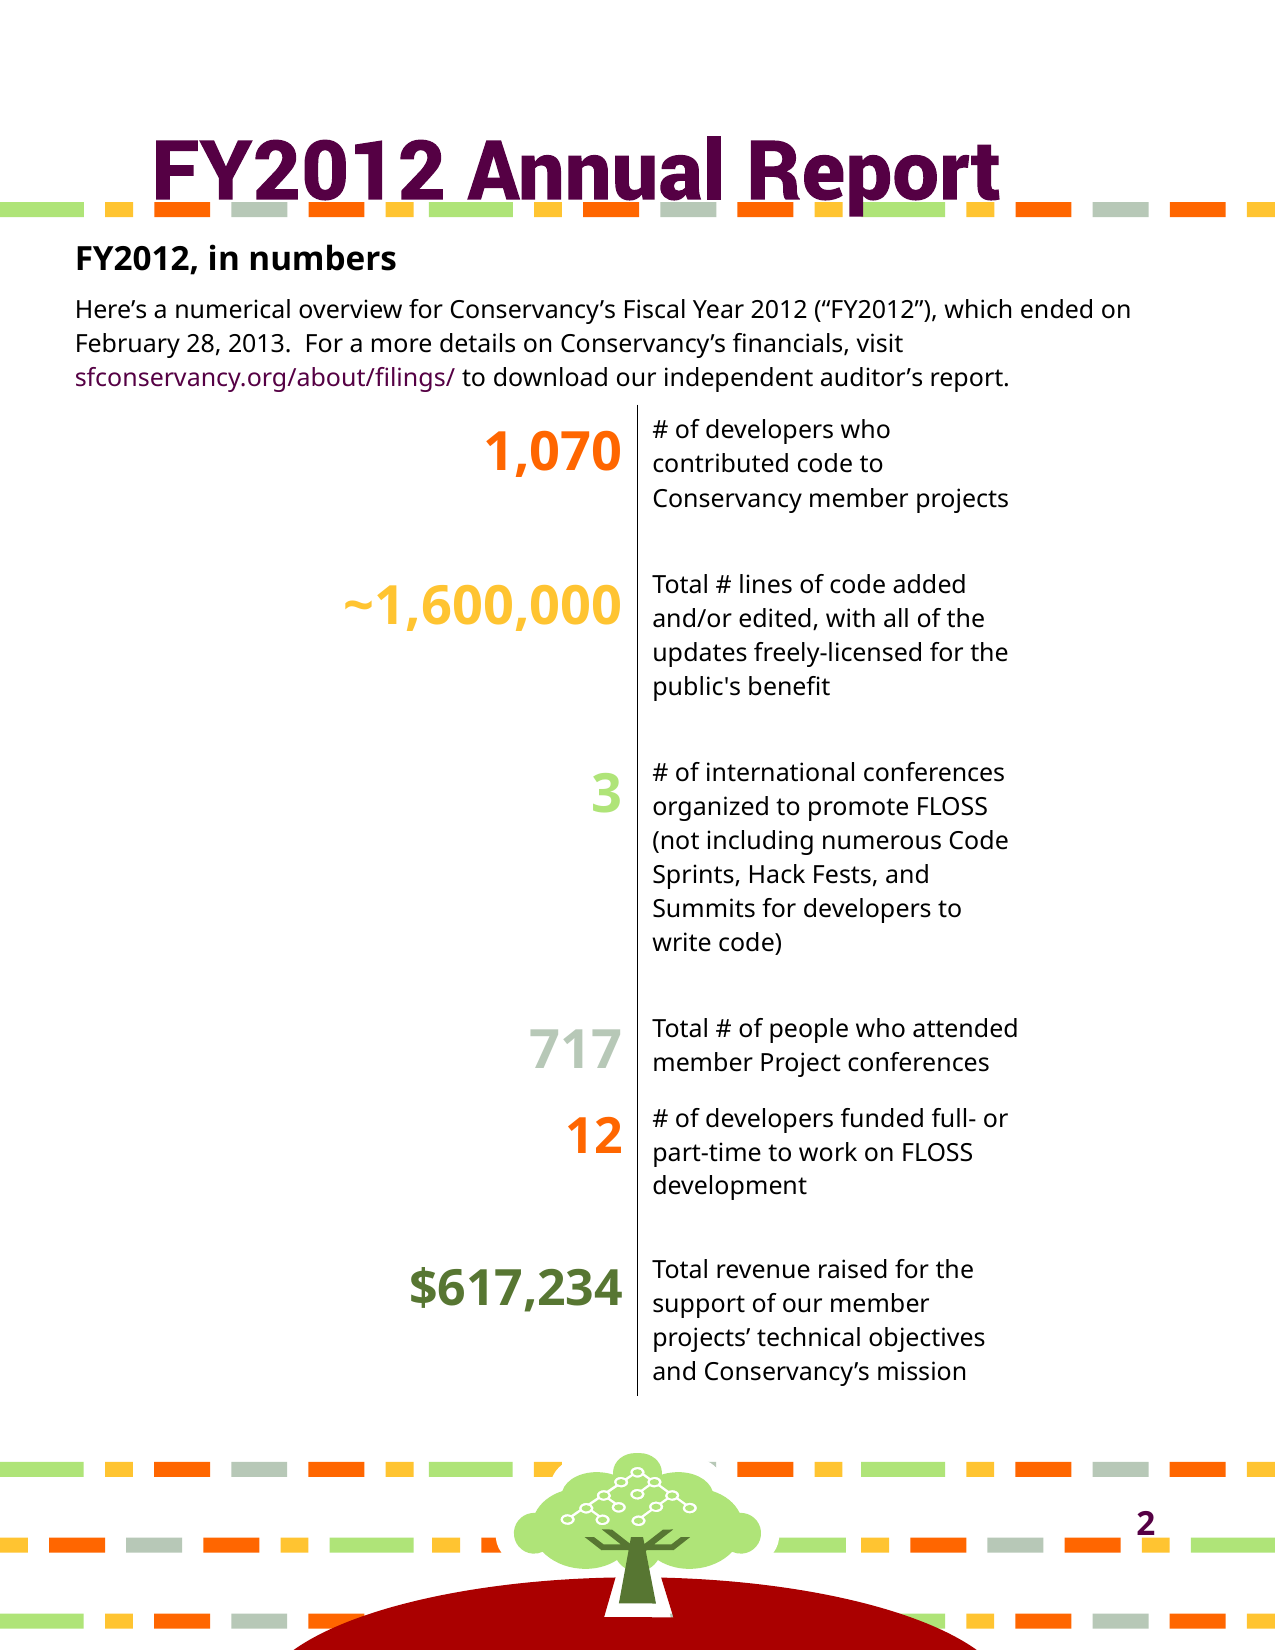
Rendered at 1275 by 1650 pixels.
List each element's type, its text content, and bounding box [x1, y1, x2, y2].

table_cell 12 [237, 1093, 637, 1244]
table_cell 717 [237, 1003, 637, 1093]
table_cell ~1,600,000 [237, 559, 637, 747]
table_cell $617,234 [237, 1244, 637, 1396]
table_header # of developers who contributed code to Conservancy member projects [638, 405, 1038, 559]
table_cell # of developers funded full- or part-time to work on FLOSS development [638, 1093, 1038, 1244]
table_cell Total revenue raised for the support of our member projects’ technical objectives and Conservancy’s mission [638, 1244, 1038, 1396]
table_header 1,070 [237, 405, 637, 559]
table_cell Total # of people who attended member Project conferences [638, 1003, 1038, 1093]
table_cell # of international conferences organized to promote FLOSS (not including numerous Code Sprints, Hack Fests, and Summits for developers to write code) [638, 747, 1038, 1003]
table_cell Total # lines of code added and/or edited, with all of the updates freely-licensed for the public's benefit [638, 559, 1038, 747]
list FY2012, in numbers Here’s a numerical overview for Conservancy’s Fiscal Year 2012 (“FY2012”), which ended on February 28, 2013. For a more details on Conservancy’s financials, visit sfconservancy.org/about/filings/ to download our independent auditor’s report. [74, 234, 1171, 370]
table_cell 3 [237, 747, 637, 1003]
